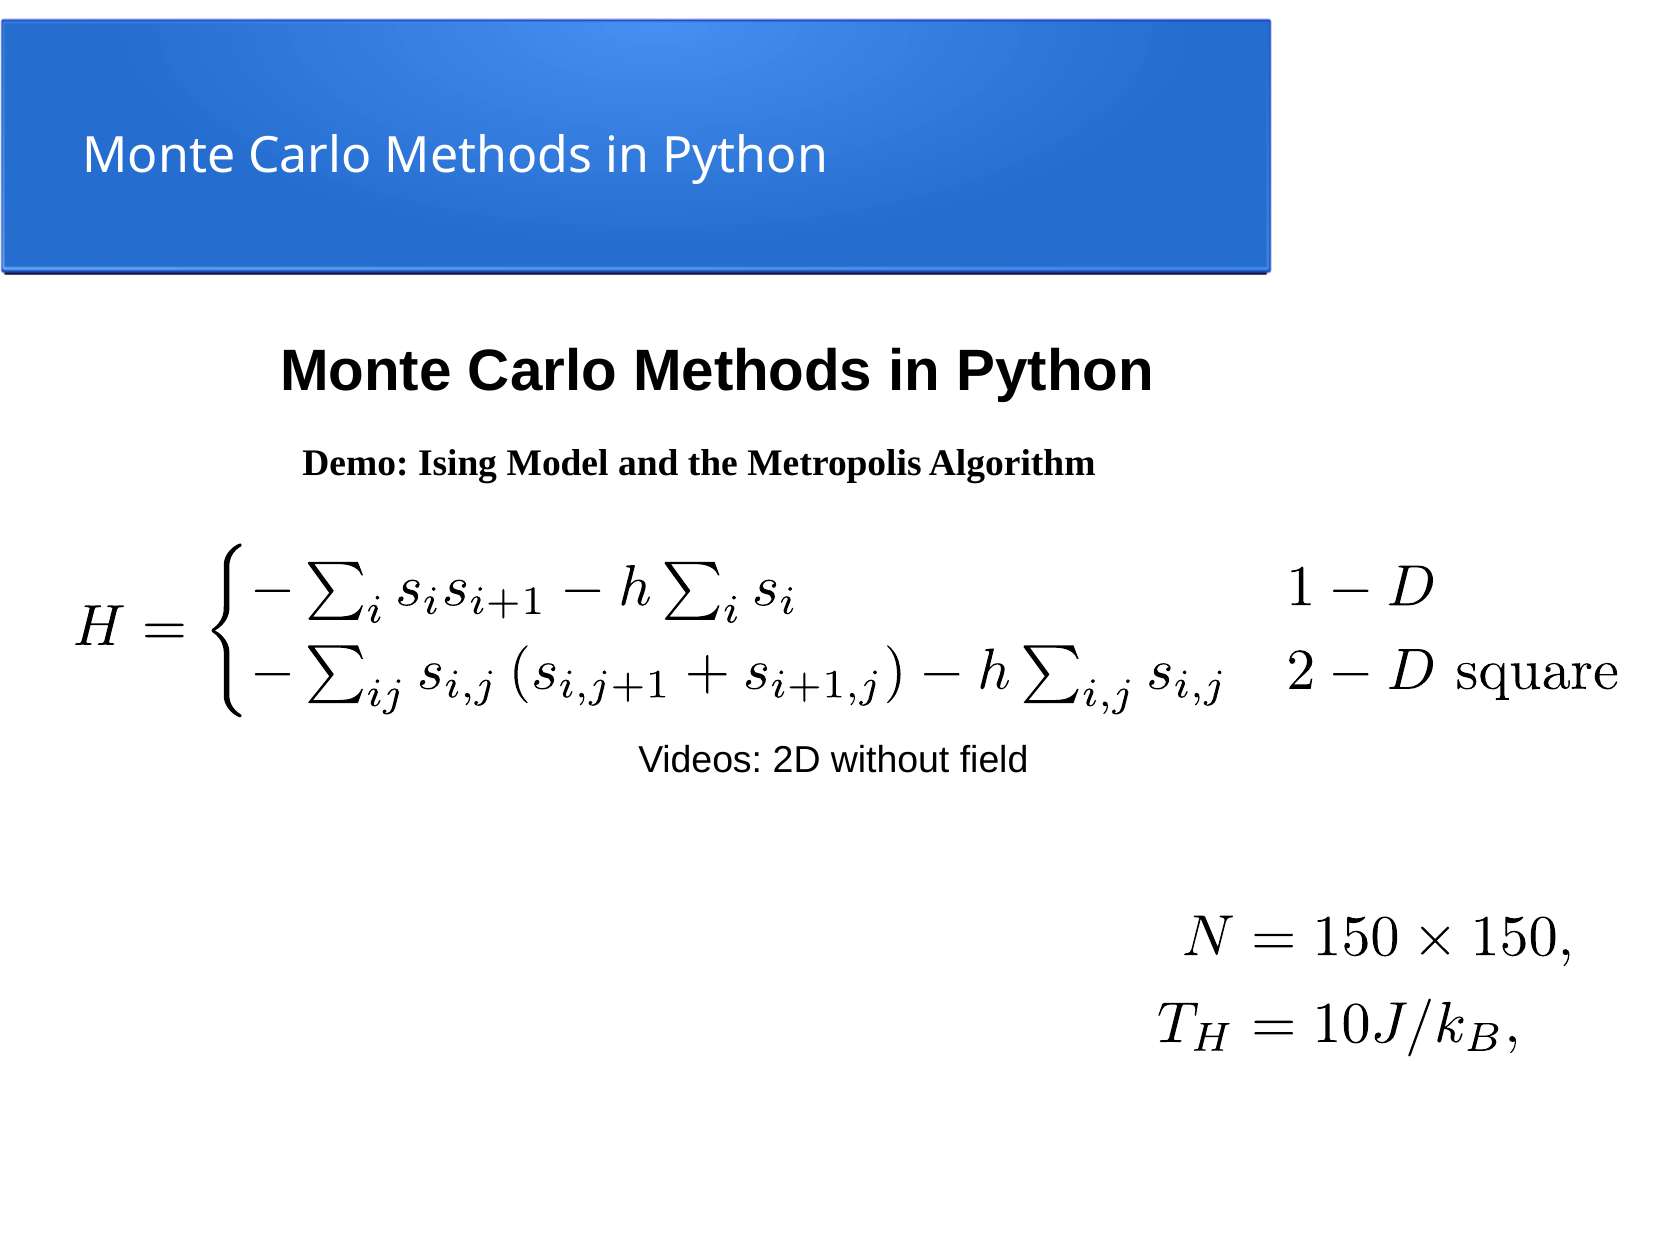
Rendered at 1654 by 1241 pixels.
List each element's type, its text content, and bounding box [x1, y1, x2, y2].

text_box [368, 604, 381, 624]
text_box [1594, 662, 1618, 690]
text_box [525, 587, 541, 614]
text_box [724, 604, 737, 624]
text_box [1102, 701, 1108, 714]
text_box [470, 596, 484, 615]
text_box [1475, 916, 1495, 956]
text_box [398, 579, 420, 606]
text_box [1457, 662, 1477, 690]
text_box [789, 672, 820, 703]
text_box Monte Carlo Methods in Python [265, 324, 1397, 405]
text_box [308, 645, 364, 704]
text_box [382, 688, 399, 715]
text_box [1158, 1002, 1198, 1043]
text_box [1509, 1035, 1517, 1054]
text_box [465, 692, 471, 706]
text_box [886, 645, 901, 704]
text_box [1437, 1001, 1464, 1043]
text_box [534, 663, 556, 690]
text_box [145, 634, 184, 638]
text_box [444, 579, 467, 606]
text_box [1184, 915, 1234, 956]
text_box [1111, 688, 1129, 715]
text_box [1175, 679, 1188, 698]
text_box [1374, 1002, 1408, 1044]
text_box [1317, 916, 1337, 956]
text_box [1343, 1003, 1369, 1044]
text_box [780, 596, 794, 615]
text_box [1254, 1020, 1294, 1024]
text_box [754, 579, 777, 606]
text_box [1254, 933, 1294, 937]
text_box [1203, 679, 1220, 706]
text_box [1291, 566, 1311, 606]
text_box [1510, 663, 1541, 690]
text_box [1467, 1023, 1499, 1051]
text_box Demo: Ising Model and the Metropolis Algorithm [90, 437, 1571, 1113]
text_box [1530, 916, 1556, 957]
text_box [664, 561, 720, 620]
text_box [1372, 916, 1398, 957]
text_box [1083, 688, 1096, 707]
text_box [1388, 565, 1434, 606]
text_box [488, 588, 519, 619]
text_box [859, 679, 876, 706]
text_box [1420, 926, 1450, 955]
text_box [424, 596, 437, 615]
text_box [308, 561, 364, 620]
text_box [368, 688, 381, 707]
text_box [74, 605, 124, 645]
text_box [980, 648, 1009, 690]
text_box [560, 679, 573, 698]
text_box [445, 679, 459, 698]
text_box [588, 679, 605, 706]
text_box [1571, 663, 1592, 689]
text_box [621, 565, 650, 606]
text_box [826, 670, 842, 698]
text_box [474, 679, 491, 706]
text_box [849, 692, 856, 706]
text_box [1193, 1023, 1230, 1051]
text_box [687, 654, 727, 694]
text_box Monte Carlo Methods in Python [82, 49, 1571, 257]
text_box [650, 670, 666, 698]
text_box [1149, 663, 1171, 690]
text_box [1543, 662, 1570, 690]
text_box [1502, 916, 1526, 957]
text_box [1562, 949, 1570, 967]
text_box [419, 663, 442, 690]
text_box [514, 645, 528, 704]
text_box [1344, 916, 1368, 957]
text_box [1480, 663, 1509, 701]
text_box [612, 672, 643, 703]
text_box [1289, 650, 1313, 689]
text_box Videos: 2D without field [623, 731, 1044, 789]
text_box [1317, 1003, 1337, 1043]
text_box [772, 679, 785, 698]
text_box [1194, 692, 1200, 706]
text_box [1023, 645, 1079, 704]
text_box [745, 663, 768, 690]
text_box [579, 692, 585, 706]
text_box [1388, 649, 1434, 689]
text_box [1408, 998, 1431, 1057]
text_box [211, 543, 242, 718]
picture [0, 17, 1275, 281]
text_box [145, 623, 184, 627]
